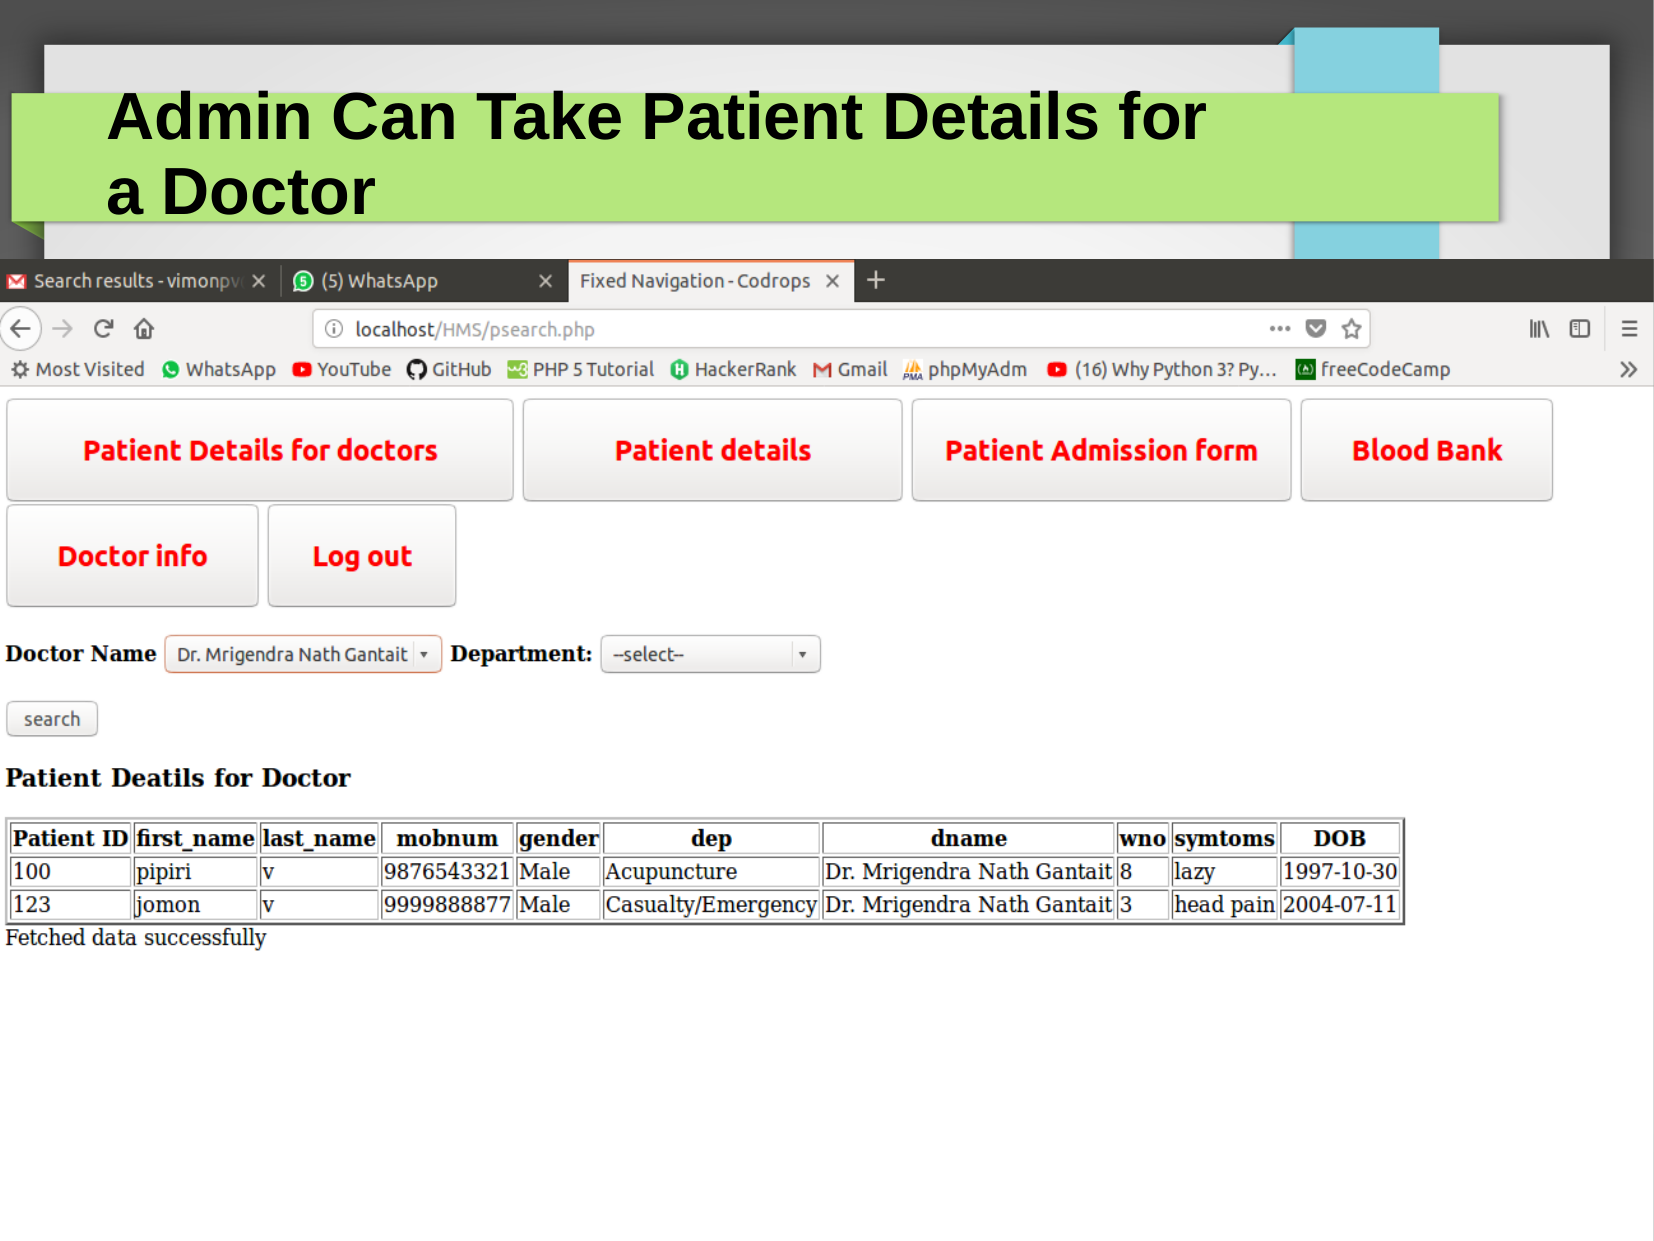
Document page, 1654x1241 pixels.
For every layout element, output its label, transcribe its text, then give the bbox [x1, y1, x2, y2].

title Admin Can Take Patient Details for a Doctor [106, 78, 1264, 229]
picture [0, 0, 1654, 1241]
